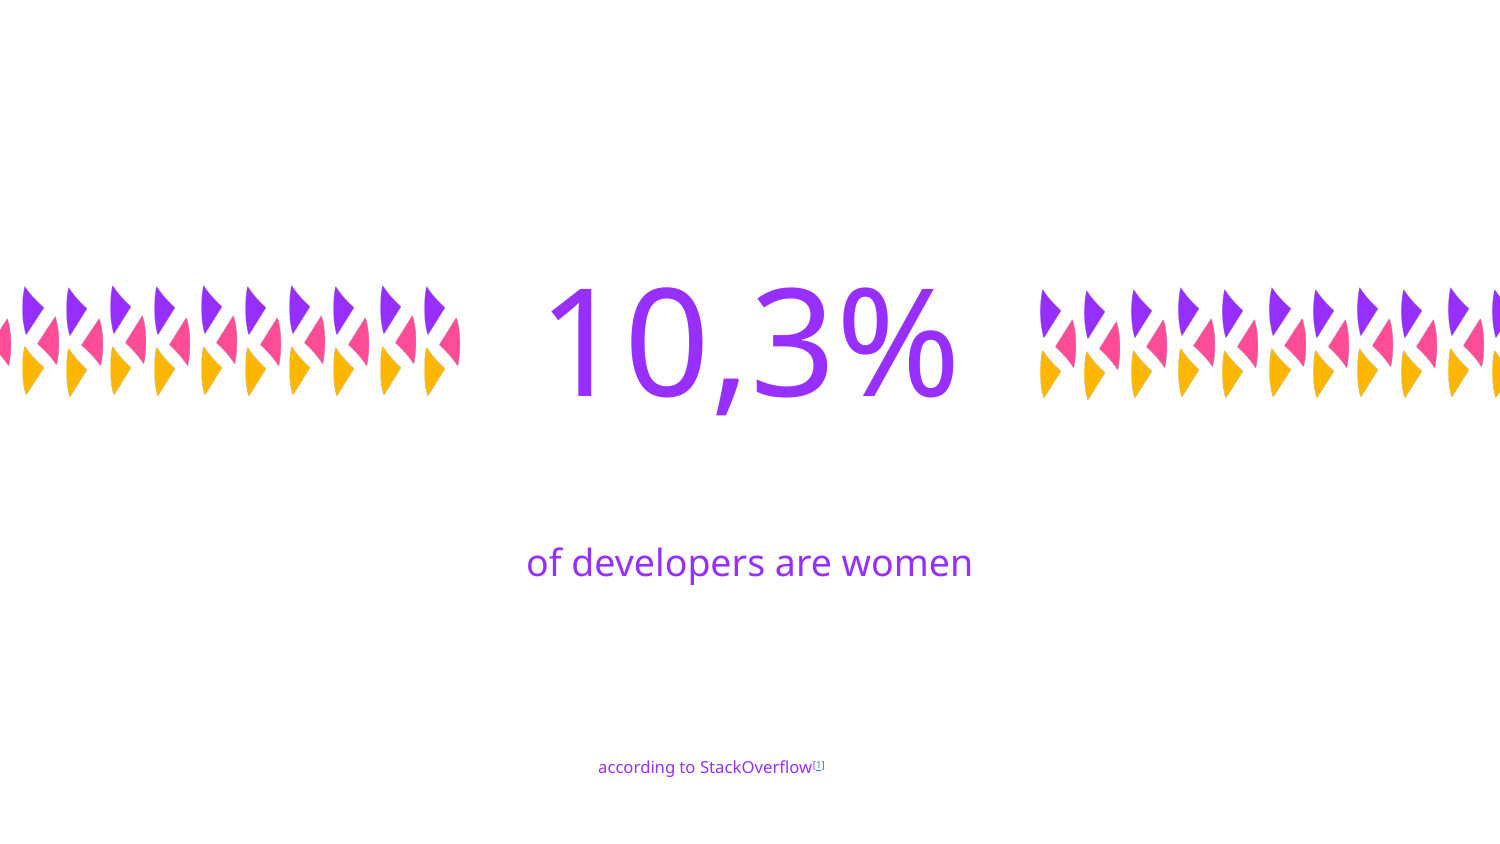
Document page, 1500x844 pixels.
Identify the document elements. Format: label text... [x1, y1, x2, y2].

picture [245, 287, 281, 396]
picture [1313, 289, 1349, 398]
picture [289, 285, 325, 395]
picture [333, 287, 369, 396]
picture [154, 287, 190, 396]
picture [424, 287, 460, 396]
picture [1084, 290, 1120, 400]
picture [1131, 289, 1167, 398]
picture [201, 285, 237, 395]
picture [1492, 350, 1500, 398]
picture [1401, 289, 1437, 398]
picture [1178, 288, 1215, 397]
picture [110, 285, 146, 395]
text_box according to StackOverflow[1] [380, 739, 1043, 817]
picture [22, 286, 59, 395]
picture [1448, 288, 1484, 397]
picture [1269, 288, 1306, 397]
picture [1040, 289, 1076, 398]
picture [1222, 289, 1258, 398]
picture [380, 285, 416, 395]
title 10,3% [51, 214, 1449, 441]
picture [1357, 288, 1393, 397]
list of developers are women [51, 517, 1449, 665]
picture [66, 287, 103, 397]
picture [1492, 289, 1500, 338]
picture [0, 318, 11, 366]
